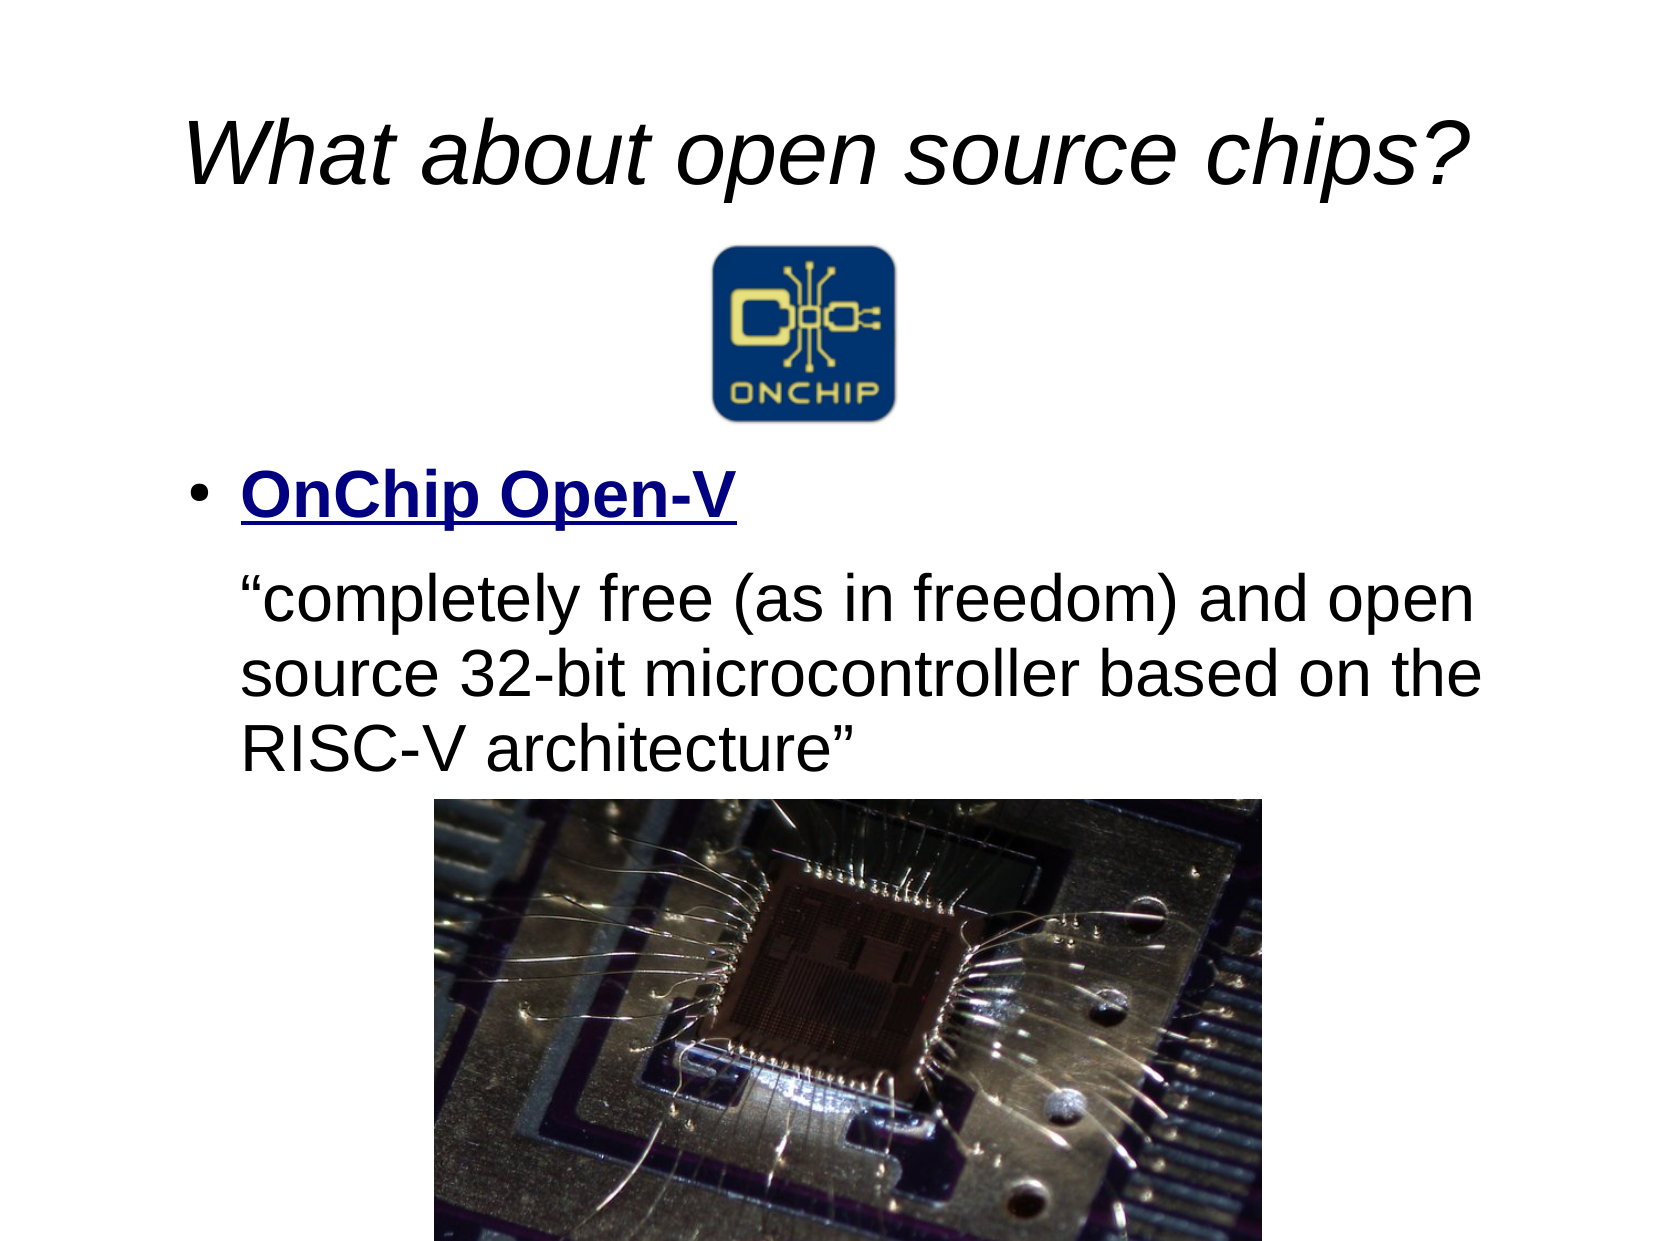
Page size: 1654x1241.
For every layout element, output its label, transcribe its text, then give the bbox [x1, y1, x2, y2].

picture [434, 799, 1262, 1241]
list OnChip Open-V “completely free (as in freedom) and open source 32-bit microcontroller based on the RISC-V architecture” [94, 456, 1561, 1141]
title What about open source chips? [82, 49, 1571, 257]
picture [647, 224, 961, 444]
